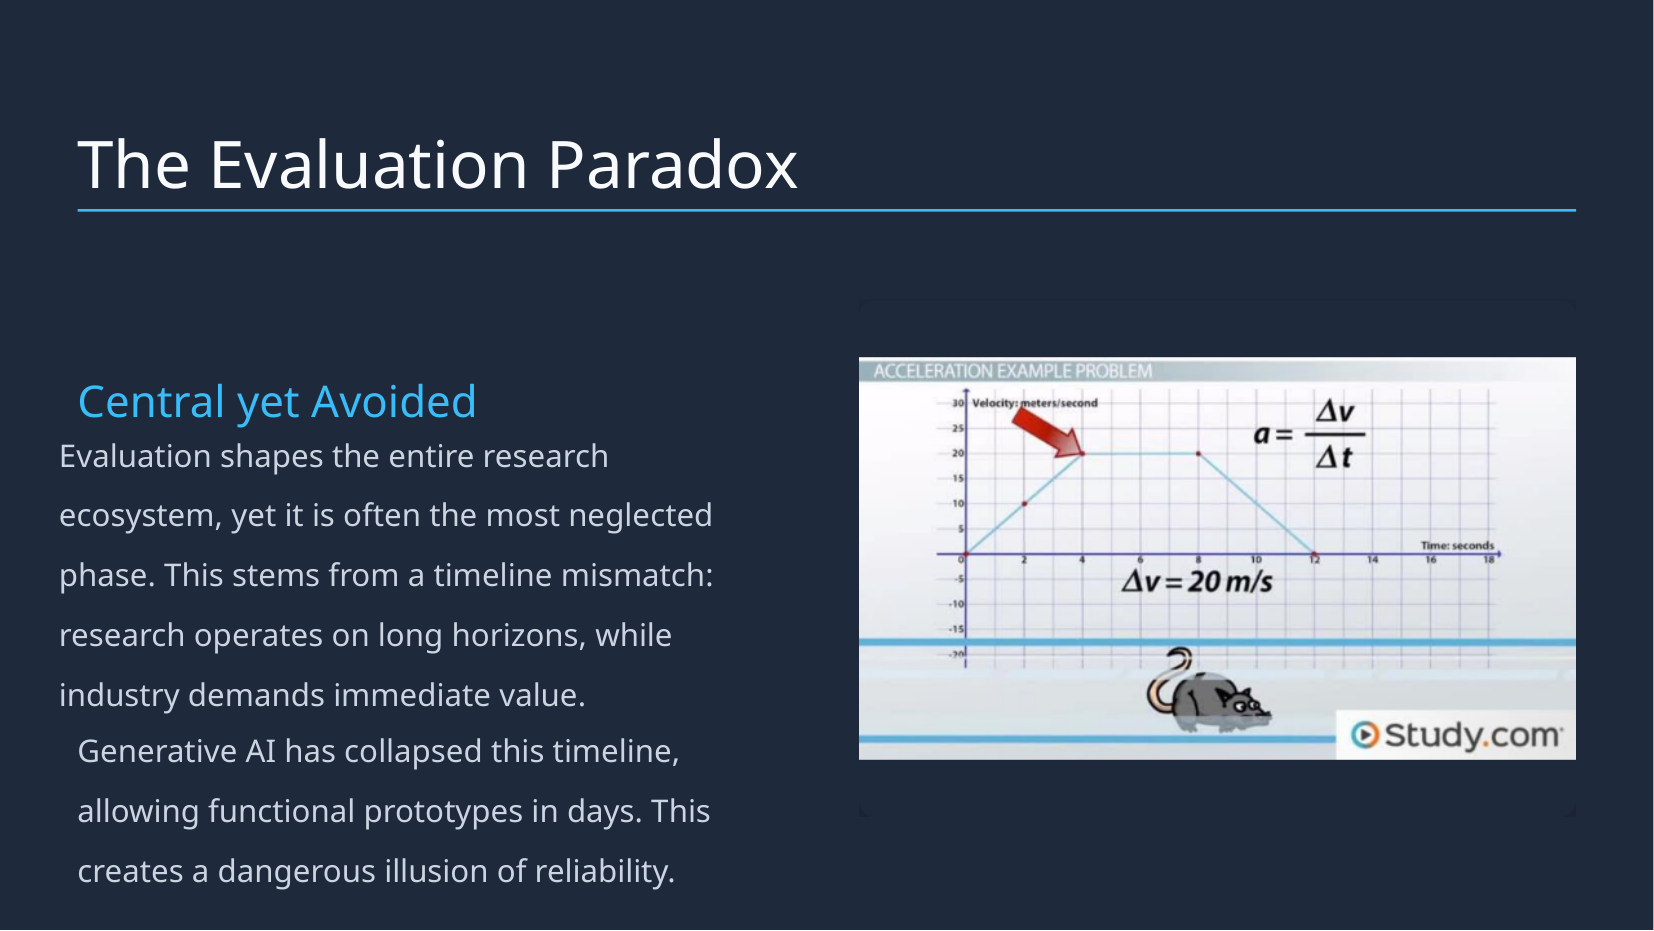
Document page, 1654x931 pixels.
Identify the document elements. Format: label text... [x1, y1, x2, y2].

picture [859, 299, 1576, 817]
text_box The Evaluation Paradox [77, 122, 1651, 202]
text_box Evaluation shapes the entire research ecosystem, yet it is often the most neglected phase. This stems from a timeline mismatch: research operates on long horizons, while industry demands immediate value. [58, 413, 776, 713]
text_box Central yet Avoided [77, 373, 831, 427]
text_box Generative AI has collapsed this timeline, allowing functional prototypes in days. This creates a dangerous illusion of reliability. [77, 708, 795, 889]
